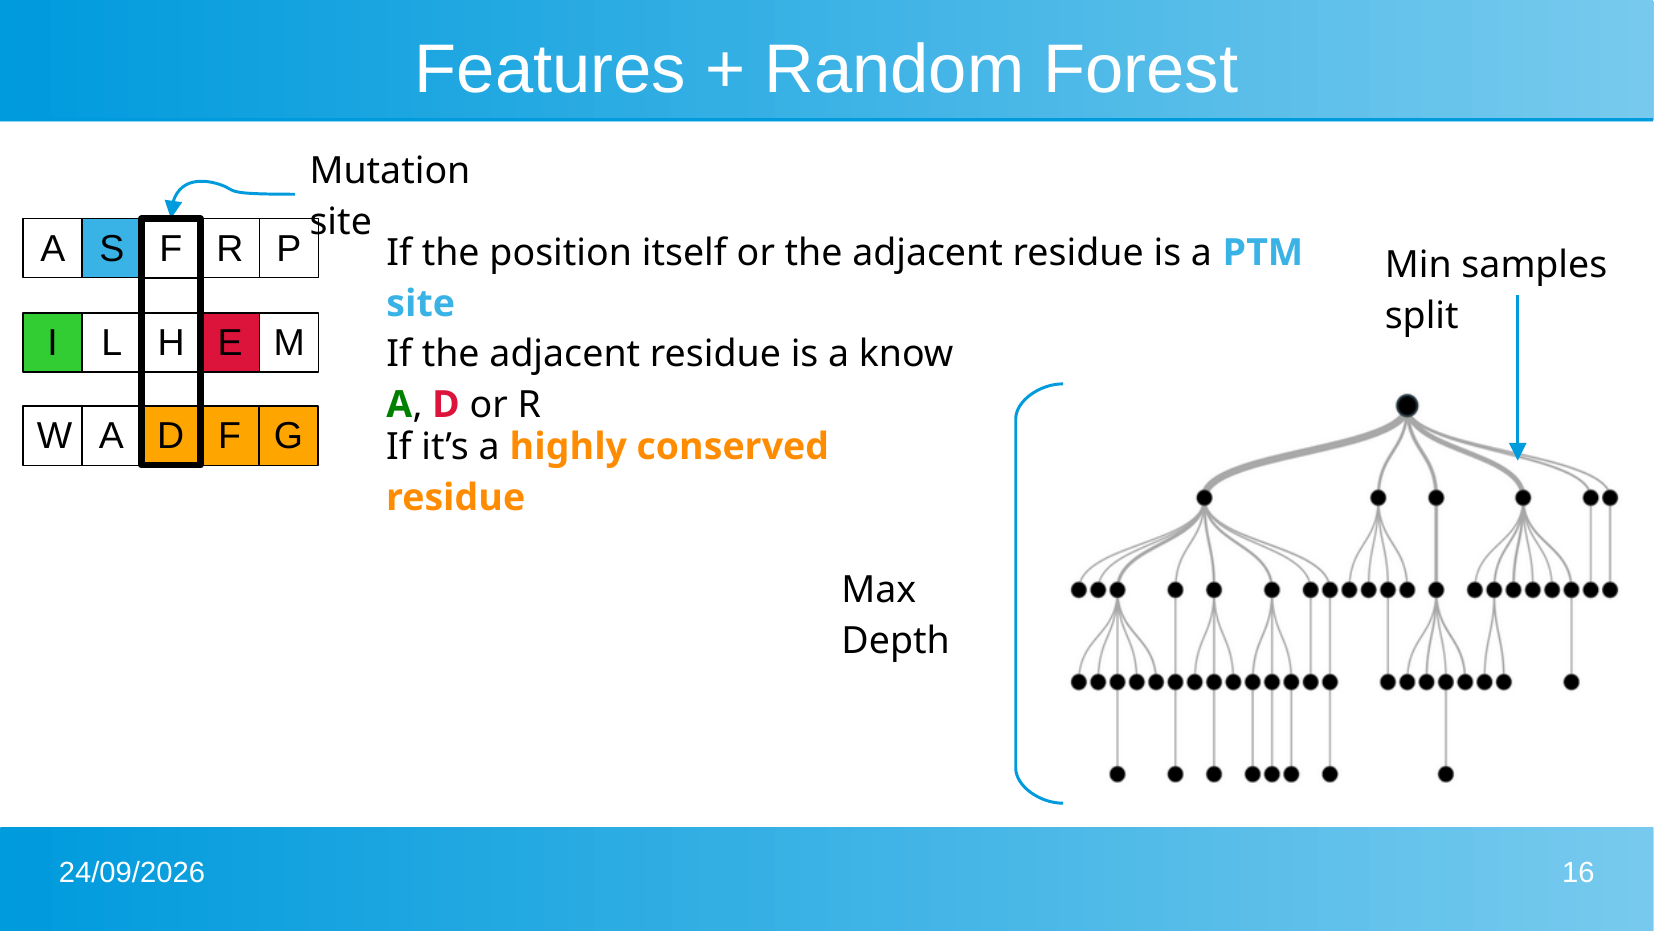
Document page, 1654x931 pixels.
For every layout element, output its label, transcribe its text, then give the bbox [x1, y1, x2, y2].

text_box If the position itself or the adjacent residue is a PTM site [371, 218, 1341, 278]
text_box W [22, 406, 81, 466]
text_box F [145, 222, 197, 278]
text_box R [204, 218, 259, 278]
text_box If it’s a highly conserved residue [371, 412, 880, 472]
text_box S [82, 218, 138, 278]
text_box L [82, 312, 138, 373]
text_box H [145, 312, 197, 373]
text_box P [259, 218, 319, 278]
text_box F [204, 406, 259, 466]
picture [1021, 383, 1048, 400]
picture [1021, 787, 1034, 798]
text_box Min samples split [1370, 230, 1642, 296]
text_box E [204, 312, 259, 373]
text_box If the adjacent residue is a know A, D or R [371, 318, 998, 378]
text_box G [259, 406, 319, 466]
text_box A [23, 218, 82, 278]
text_box I [23, 312, 82, 373]
text_box Max Depth [826, 555, 1014, 621]
text_box D [145, 406, 197, 462]
text_box A [81, 406, 138, 466]
text_box M [259, 312, 319, 373]
picture [1021, 383, 1642, 798]
title Features + Random Forest [59, 29, 1595, 108]
text_box Mutation site [294, 135, 520, 195]
